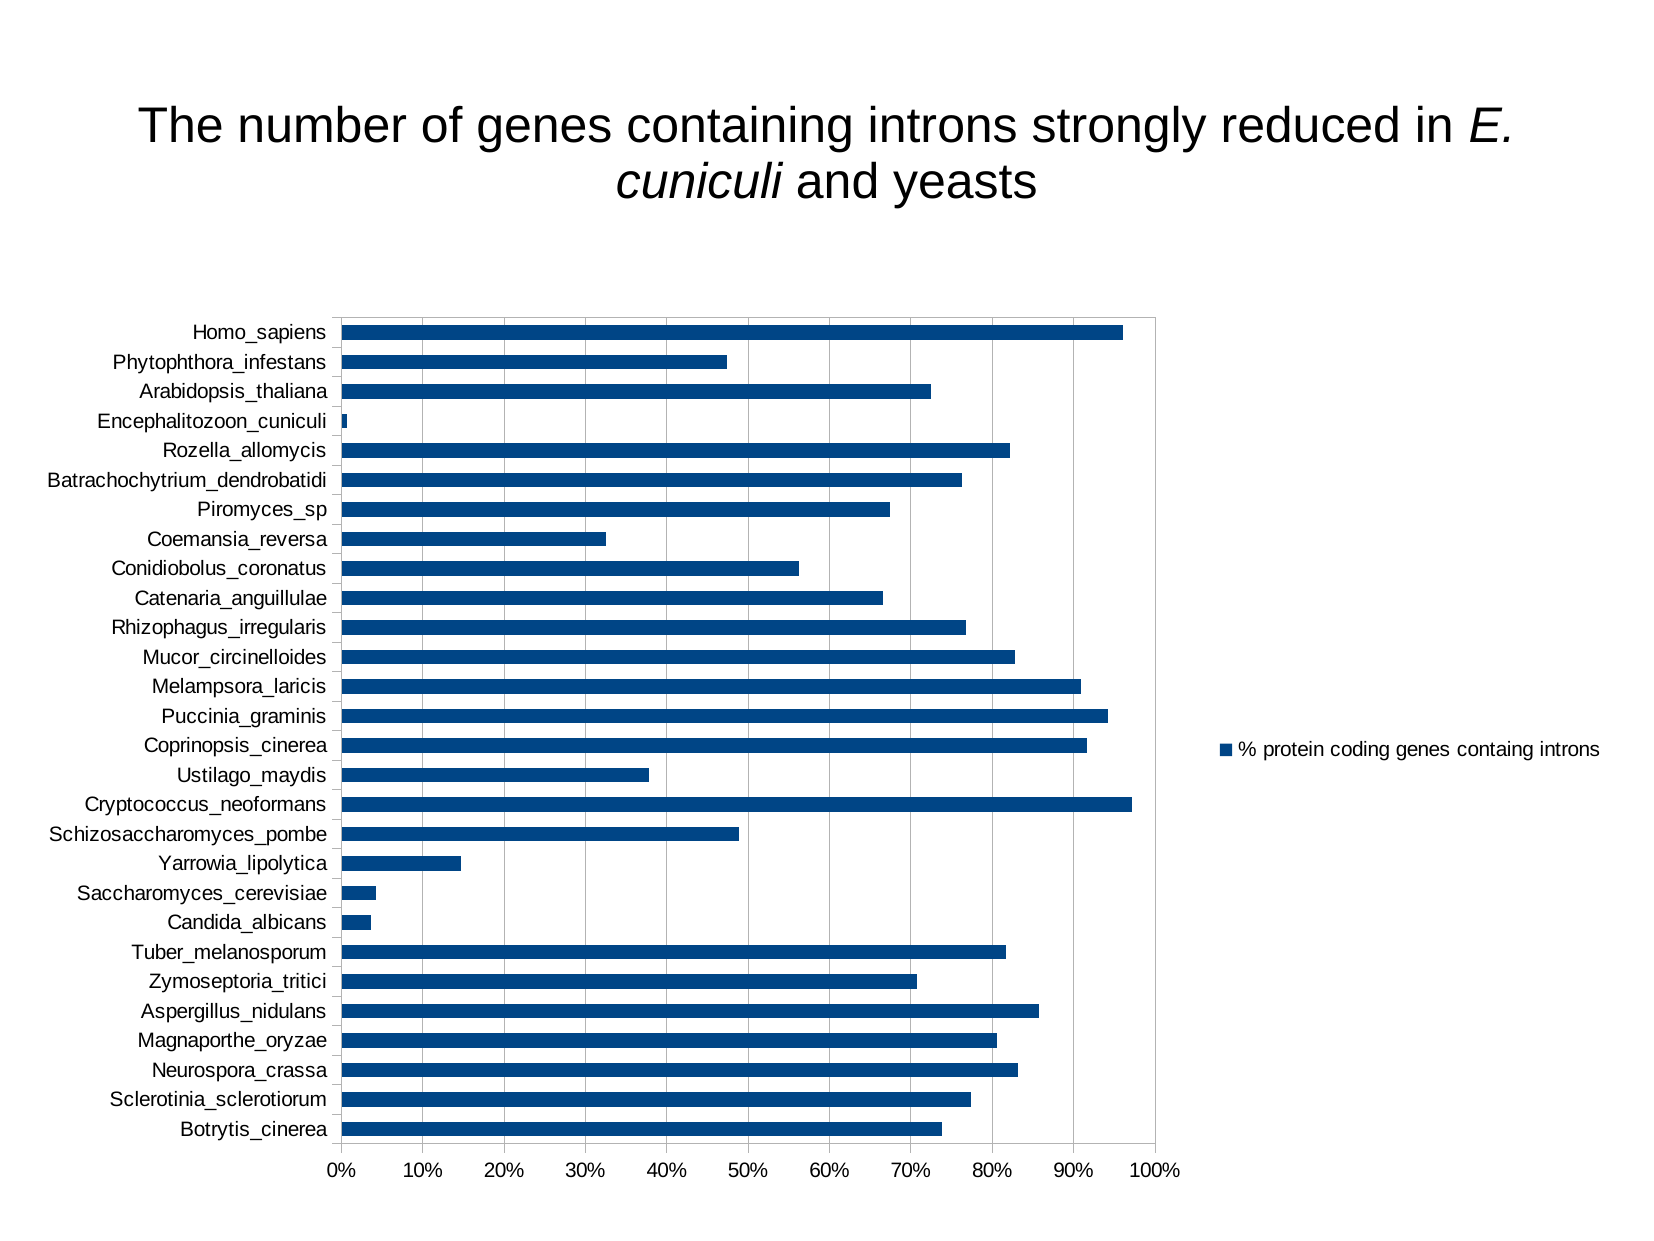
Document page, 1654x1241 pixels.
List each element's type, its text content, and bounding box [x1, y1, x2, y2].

chart [15, 299, 1621, 1201]
title The number of genes containing introns strongly reduced in E. cuniculi and yeasts [82, 49, 1571, 257]
